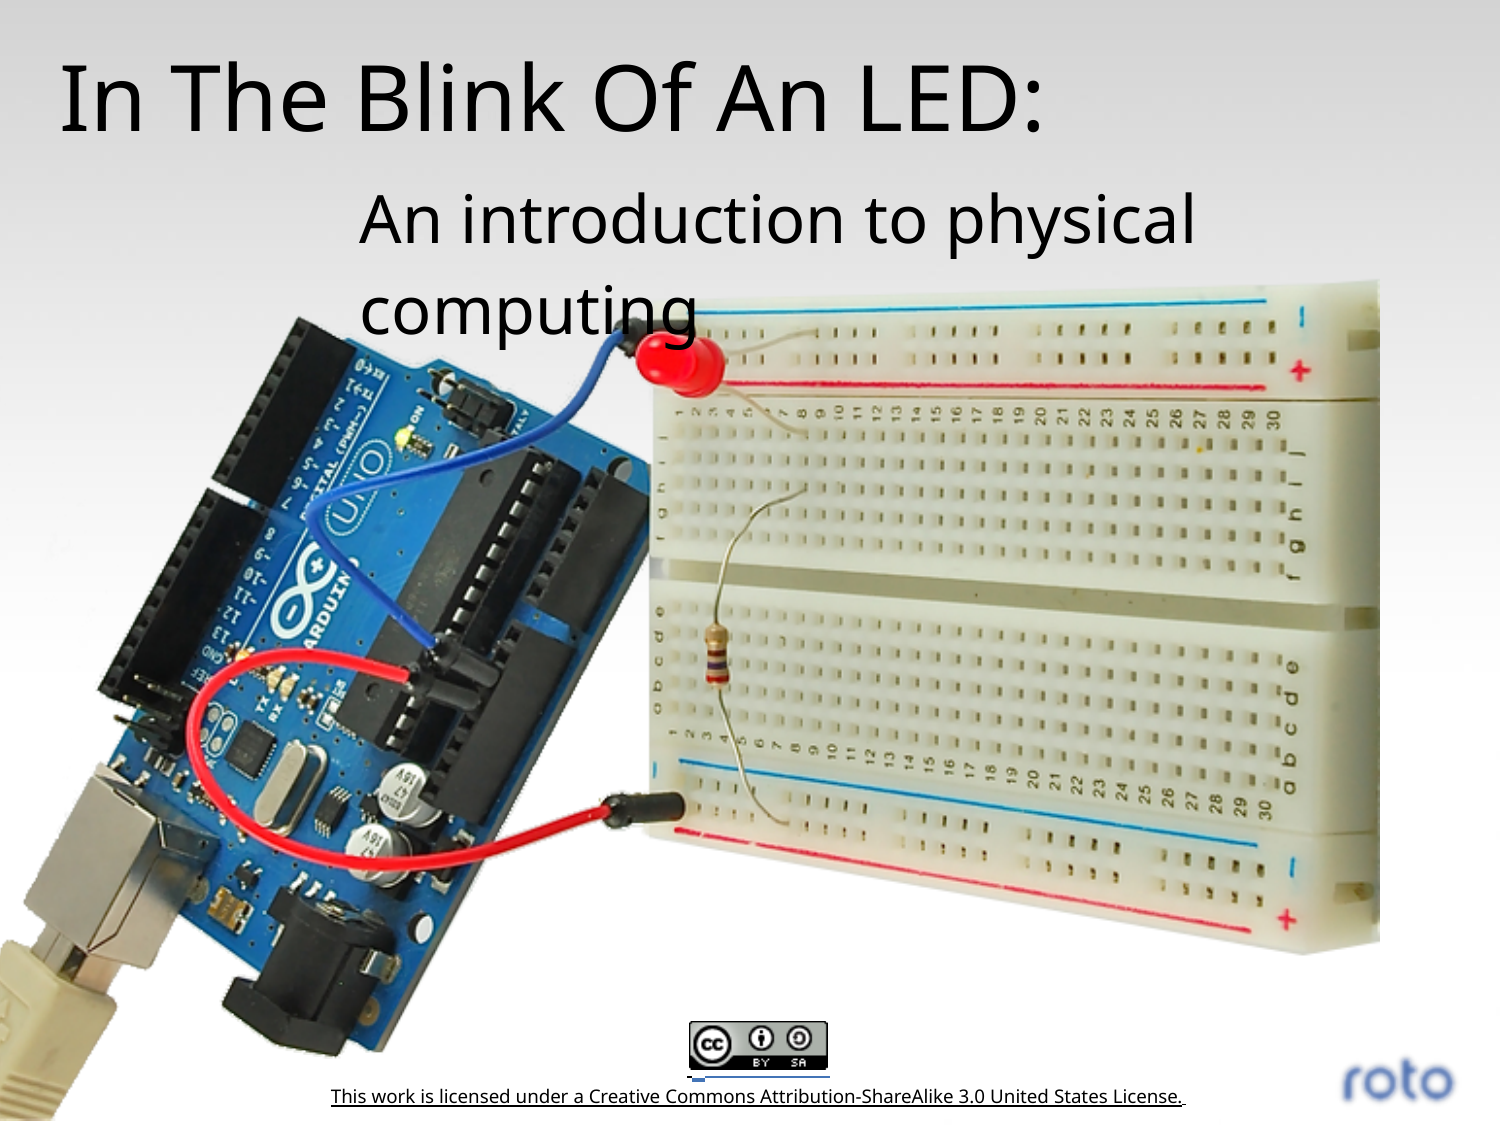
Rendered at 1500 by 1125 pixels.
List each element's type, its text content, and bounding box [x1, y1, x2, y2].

title In The Blink Of An LED: [59, 2, 1335, 190]
picture [0, 0, 1500, 1125]
text_box An introduction to physical computing [345, 164, 1441, 314]
